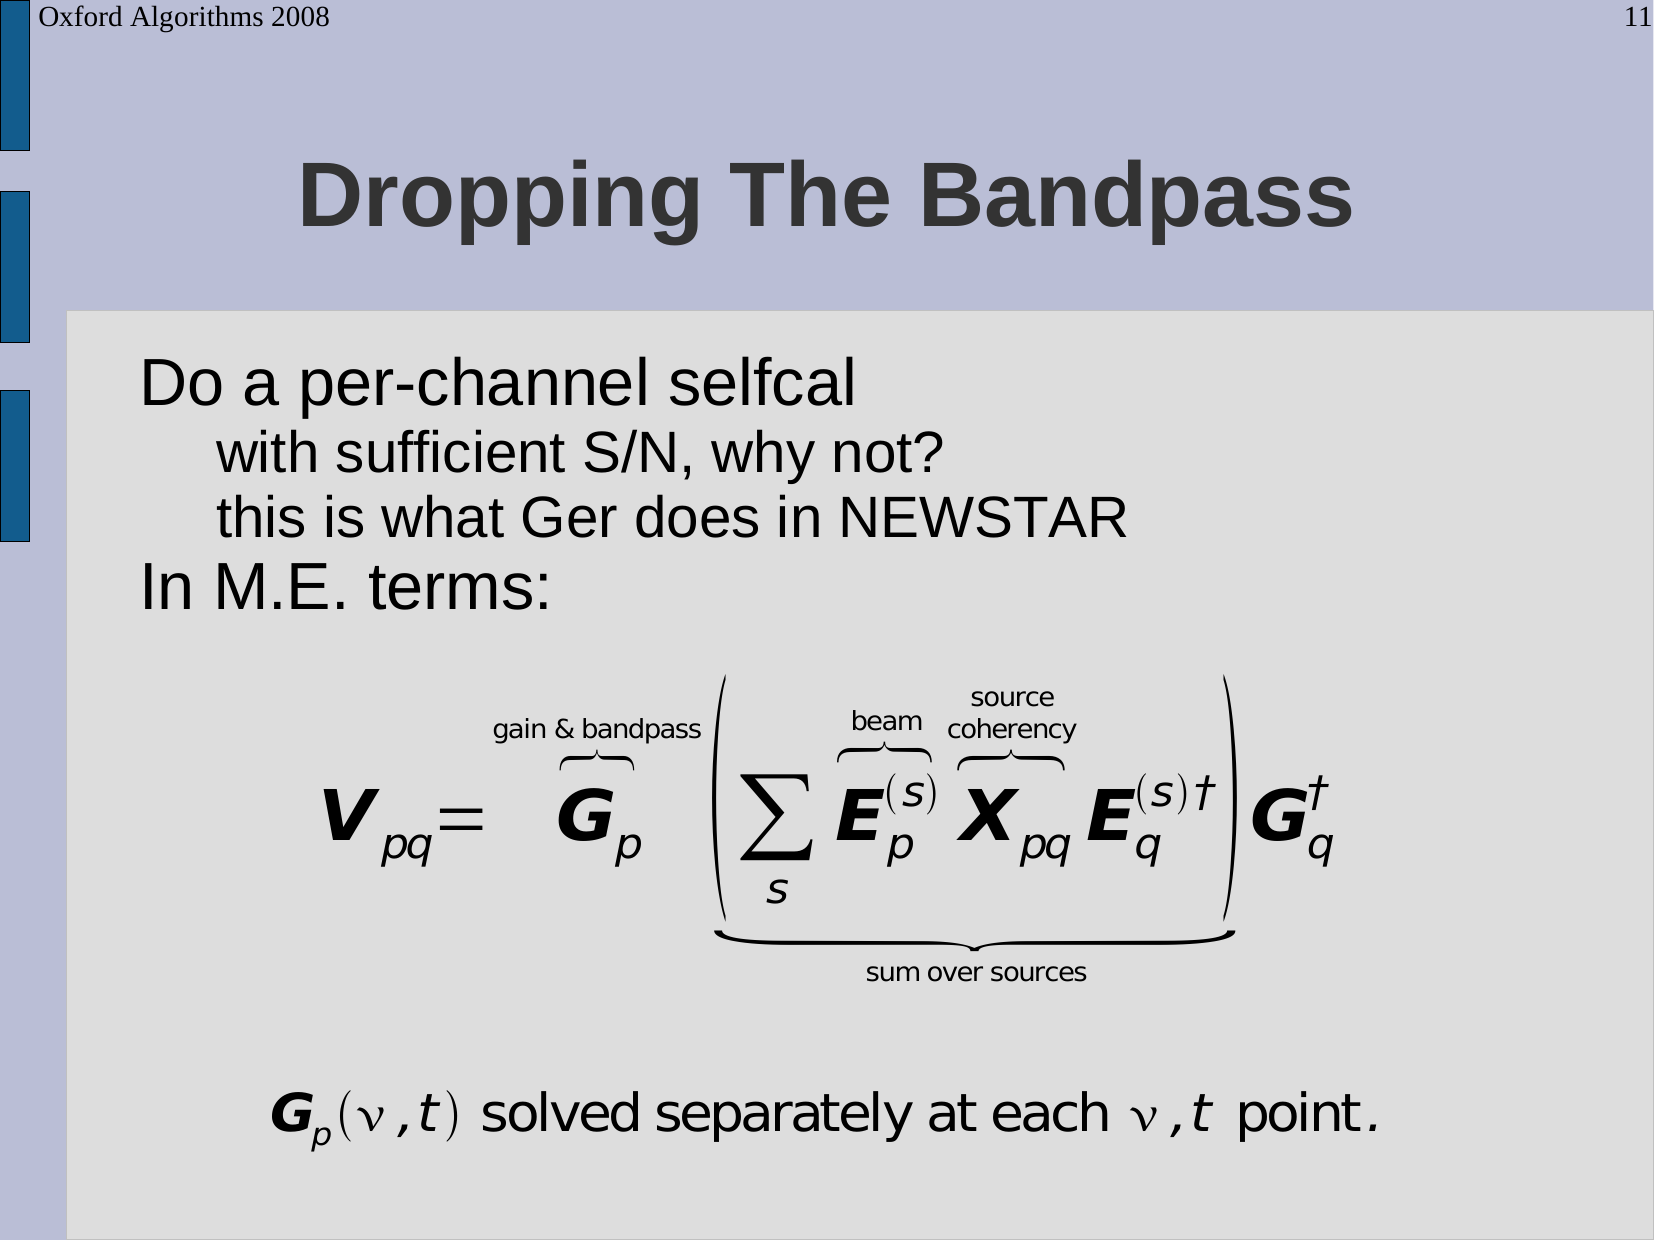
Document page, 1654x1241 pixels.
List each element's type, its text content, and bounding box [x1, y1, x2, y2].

title Dropping The Bandpass [121, 91, 1534, 299]
chart [261, 670, 1389, 1233]
list Do a per-channel selfcal with sufficient S/N, why not? this is what Ger does in NEWSTAR In M.E. terms: [121, 344, 1534, 1127]
